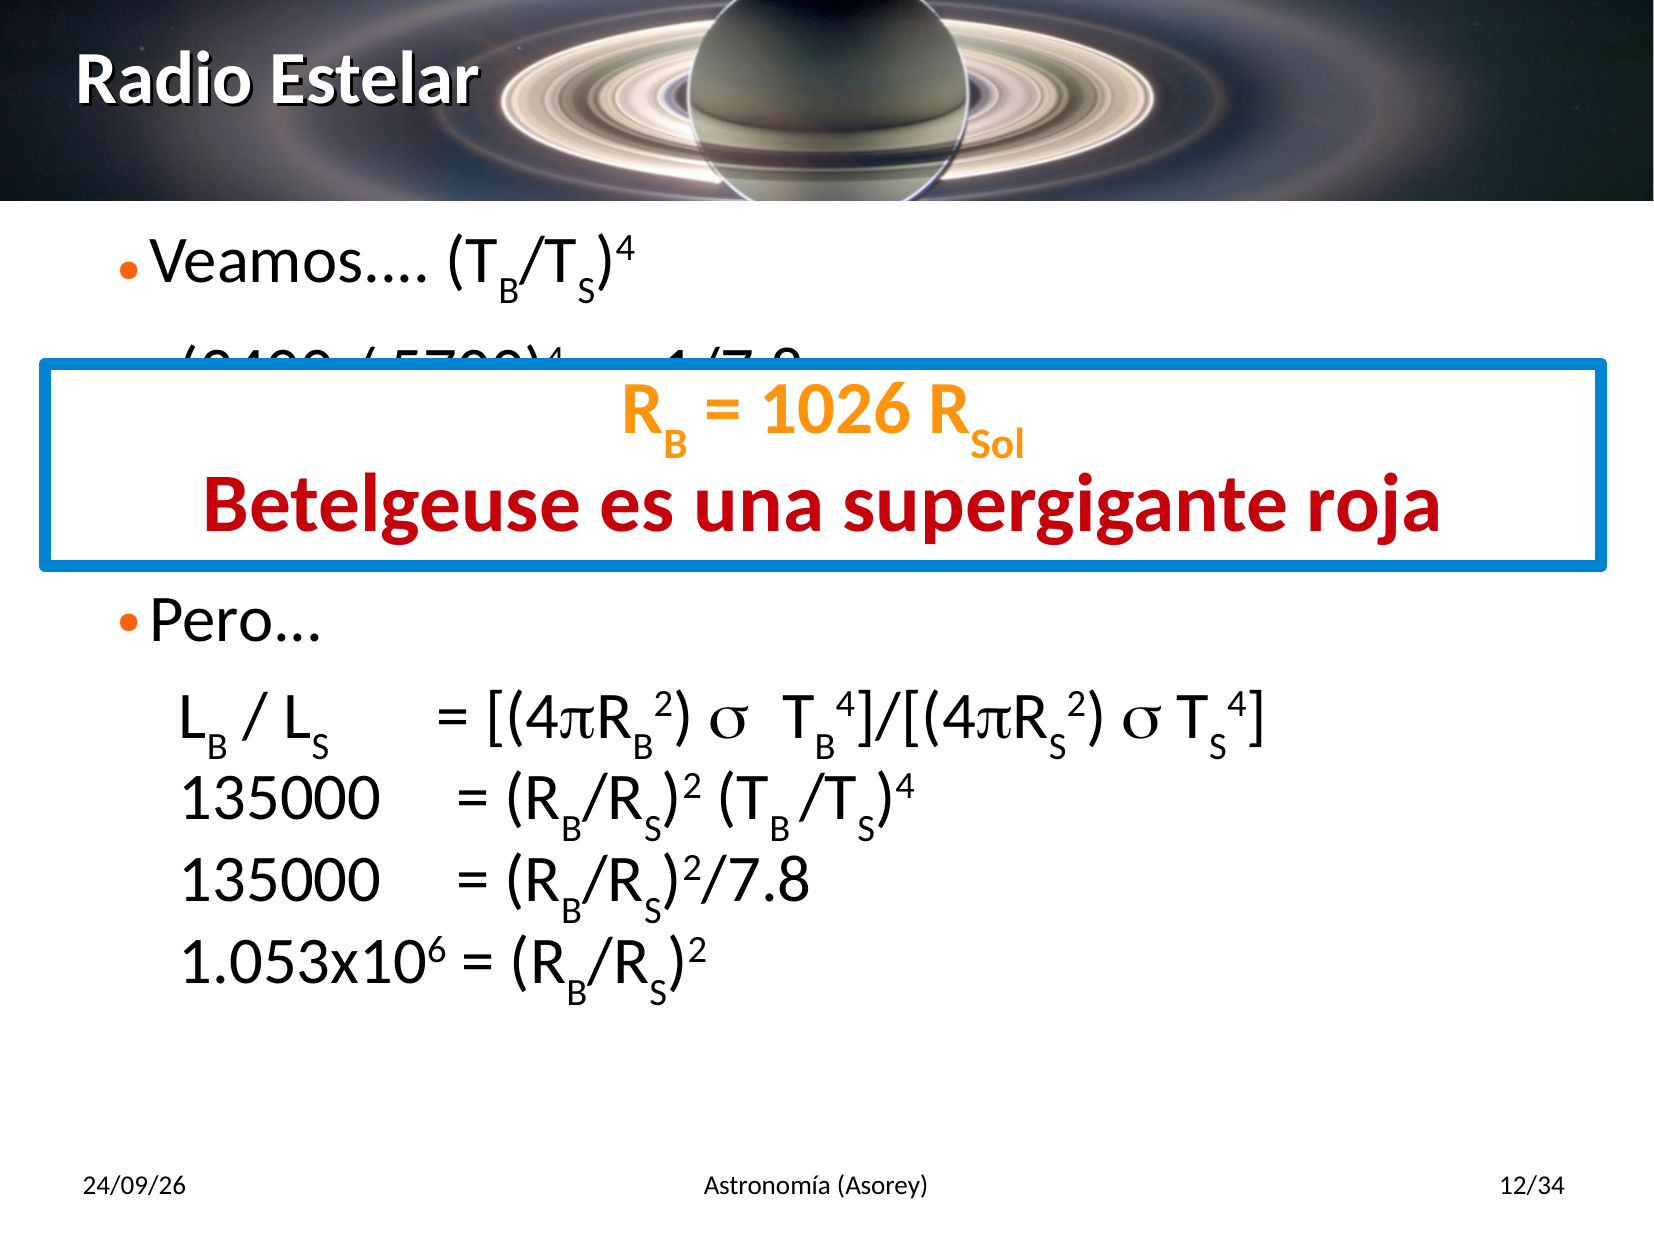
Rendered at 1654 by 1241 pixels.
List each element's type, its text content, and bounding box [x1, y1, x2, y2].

list Veamos.... (TB/TS)4 (3400 / 5700)4 ~= 1/7.8 Si dependiera sólo de T, el Sol sería 7.8 veces más luminoso que Betelguese Pero... LB / LS = [(4pRB2) s TB4]/[(4pRS2) s TS4] 135000 = (RB/RS)2 (TB /TS)4 135000 = (RB/RS)2/7.8 1.053x106 = (RB/RS)2 [87, 231, 1576, 364]
list Veamos.... (TB/TS)4 (3400 / 5700)4 ~= 1/7.8 Si dependiera sólo de T, el Sol sería 7.8 veces más luminoso que Betelguese Pero... LB / LS = [(4pRB2) s TB4]/[(4pRS2) s TS4] 135000 = (RB/RS)2 (TB /TS)4 135000 = (RB/RS)2/7.8 1.053x106 = (RB/RS)2 [87, 566, 1576, 1188]
text_box RB = 1026 RSol Betelgeuse es una supergigante roja [44, 364, 1602, 566]
title Radio Estelar [75, 19, 1564, 151]
picture [0, 0, 1654, 201]
